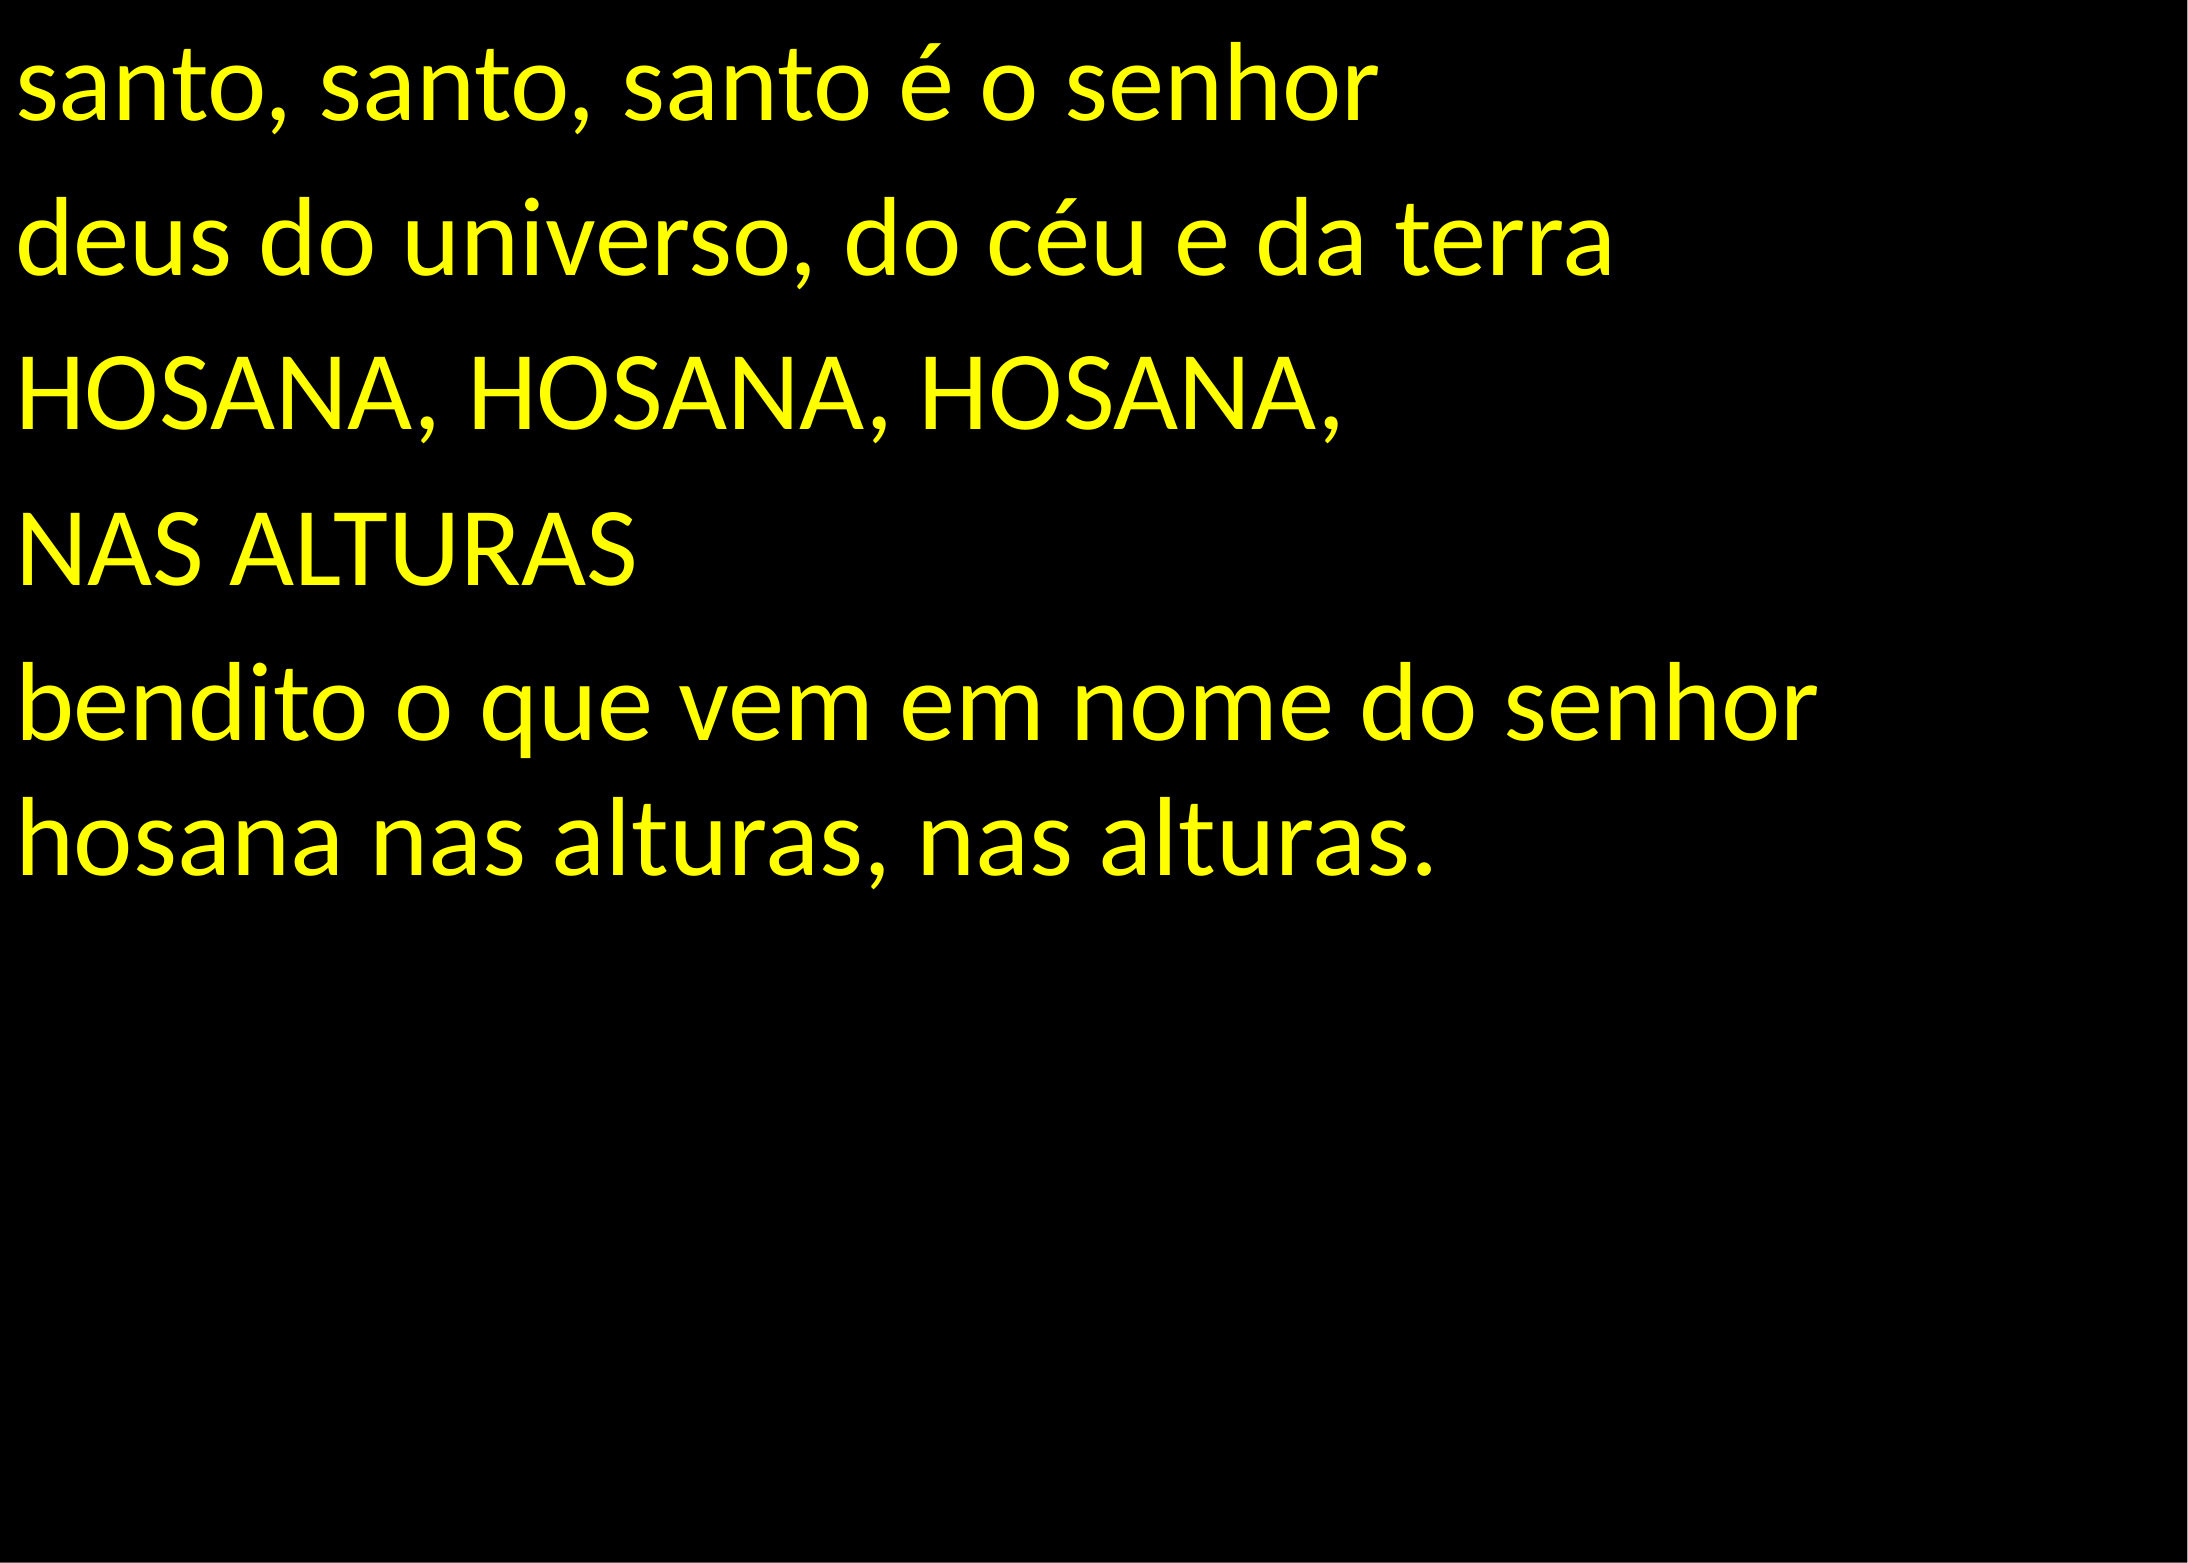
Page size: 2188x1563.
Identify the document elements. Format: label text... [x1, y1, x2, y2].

subtitle santo, santo, santo é o senhor deus do universo, do céu e da terra HOSANA, HOSANA, HOSANA, NAS ALTURAS bendito o que vem em nome do senhor hosana nas alturas, nas alturas. [0, 0, 2188, 1563]
